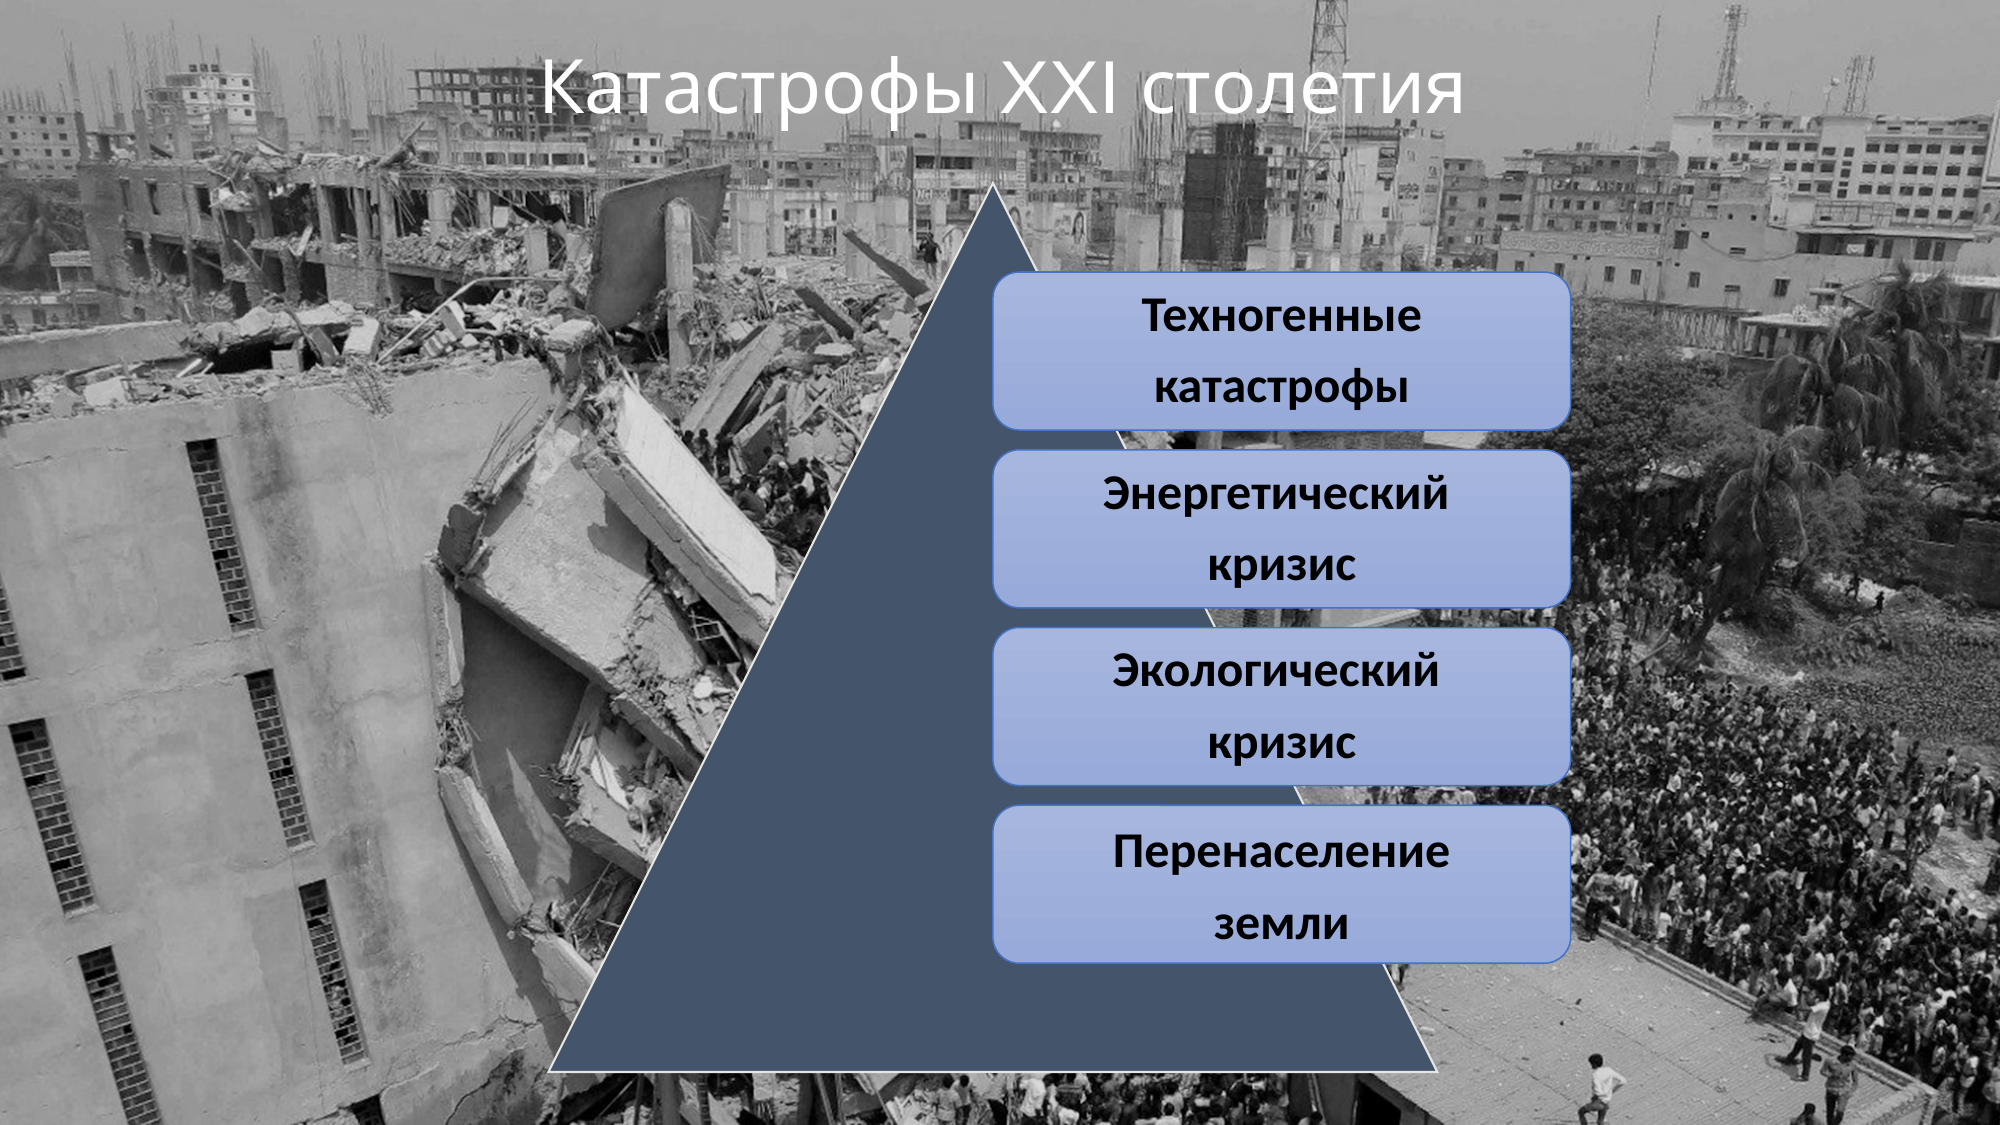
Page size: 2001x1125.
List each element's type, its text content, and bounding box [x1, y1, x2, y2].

text_box [1564, 636, 1571, 777]
text_box [1564, 458, 1571, 599]
text_box Перенаселение земли [1000, 812, 1564, 956]
picture [0, 0, 2000, 1125]
text_box Катастрофы XXI столетия [206, 30, 1800, 136]
text_box [1564, 814, 1571, 955]
text_box Экологический кризис [1000, 635, 1564, 778]
text_box [1564, 280, 1571, 422]
text_box Энергетический кризис [1000, 457, 1564, 601]
text_box [548, 183, 1563, 1072]
text_box Техногенные катастрофы [1000, 279, 1564, 423]
